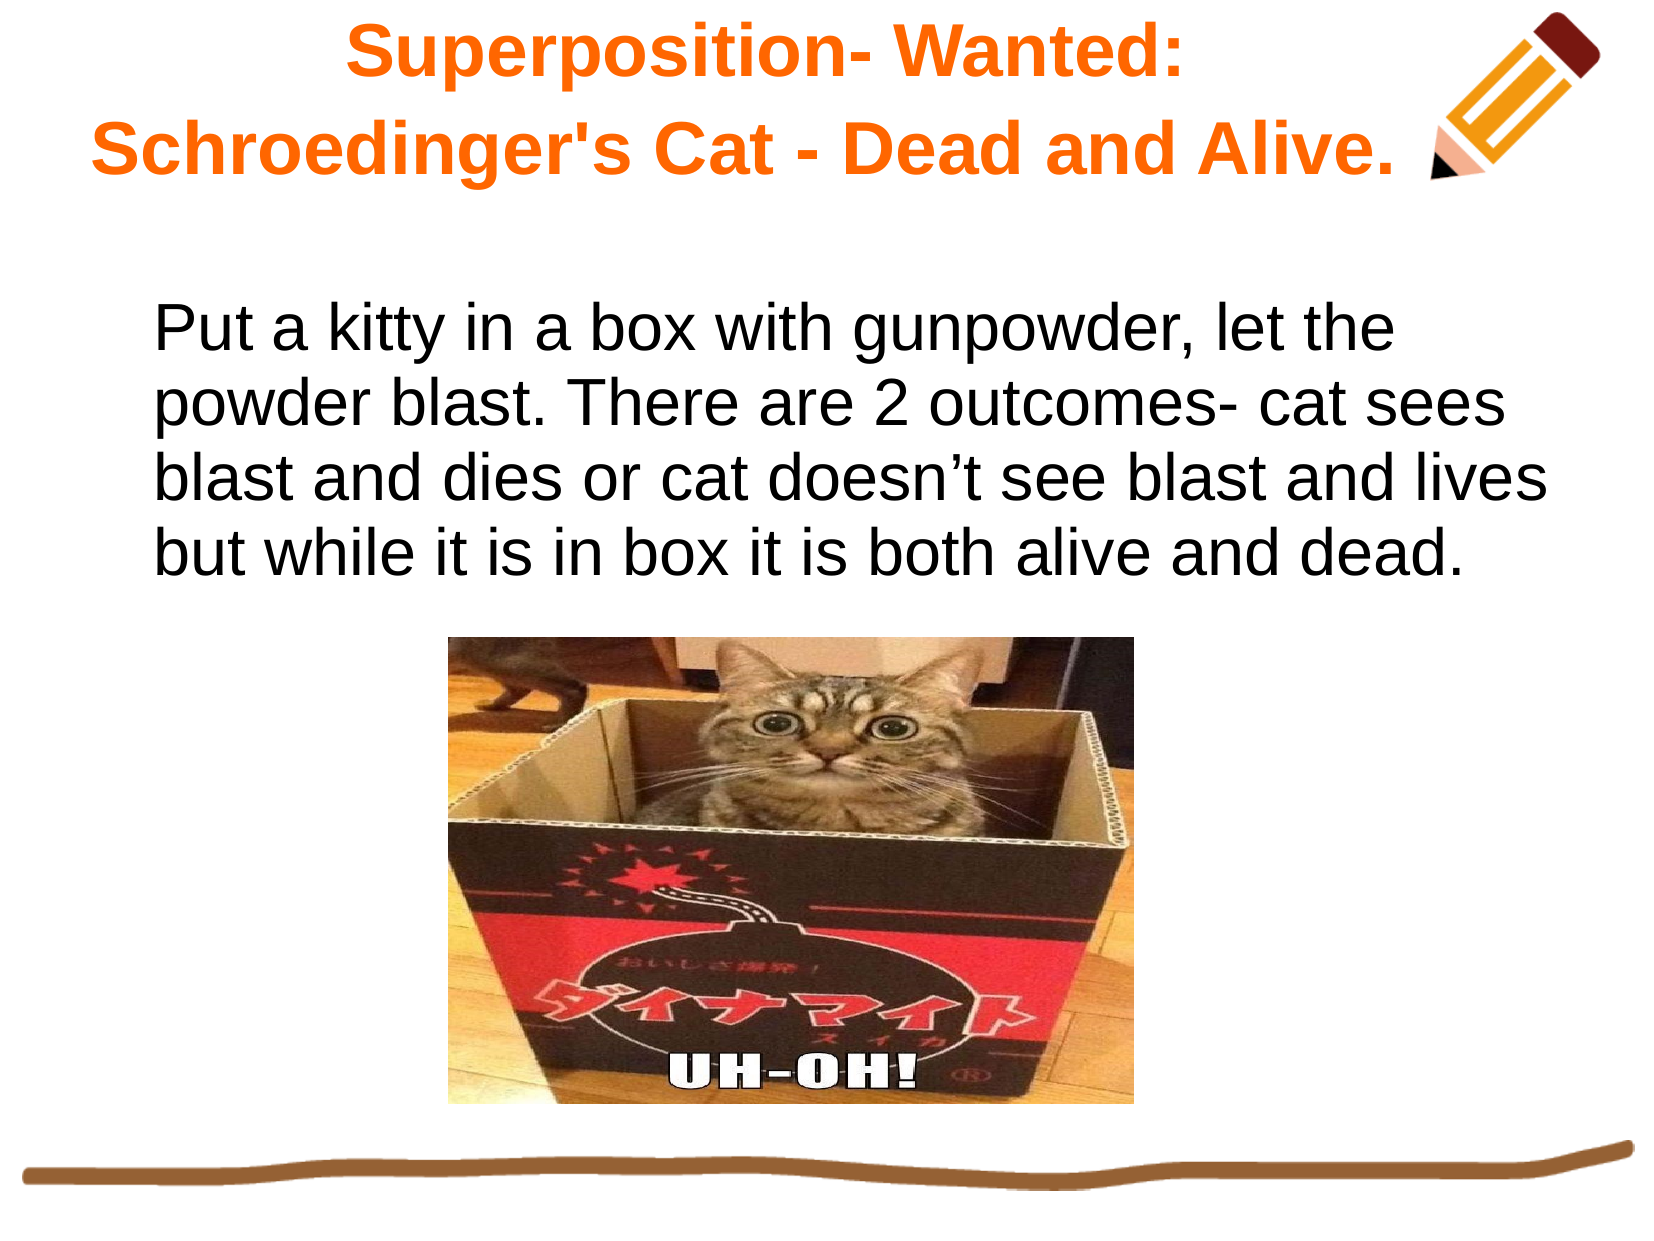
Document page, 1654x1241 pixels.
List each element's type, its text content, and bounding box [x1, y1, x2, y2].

picture [1430, 12, 1601, 181]
picture [448, 637, 1134, 1104]
title Superposition- Wanted: Schroedinger's Cat - Dead and Alive.﻿ [82, 7, 1430, 214]
list Put a kitty in a box with gunpowder, let the powder blast. There are 2 outcomes- cat sees blast and dies or cat doesn’t see blast and lives but while it is in box it is both alive and dead. [82, 290, 1571, 1122]
picture [22, 1140, 1635, 1191]
